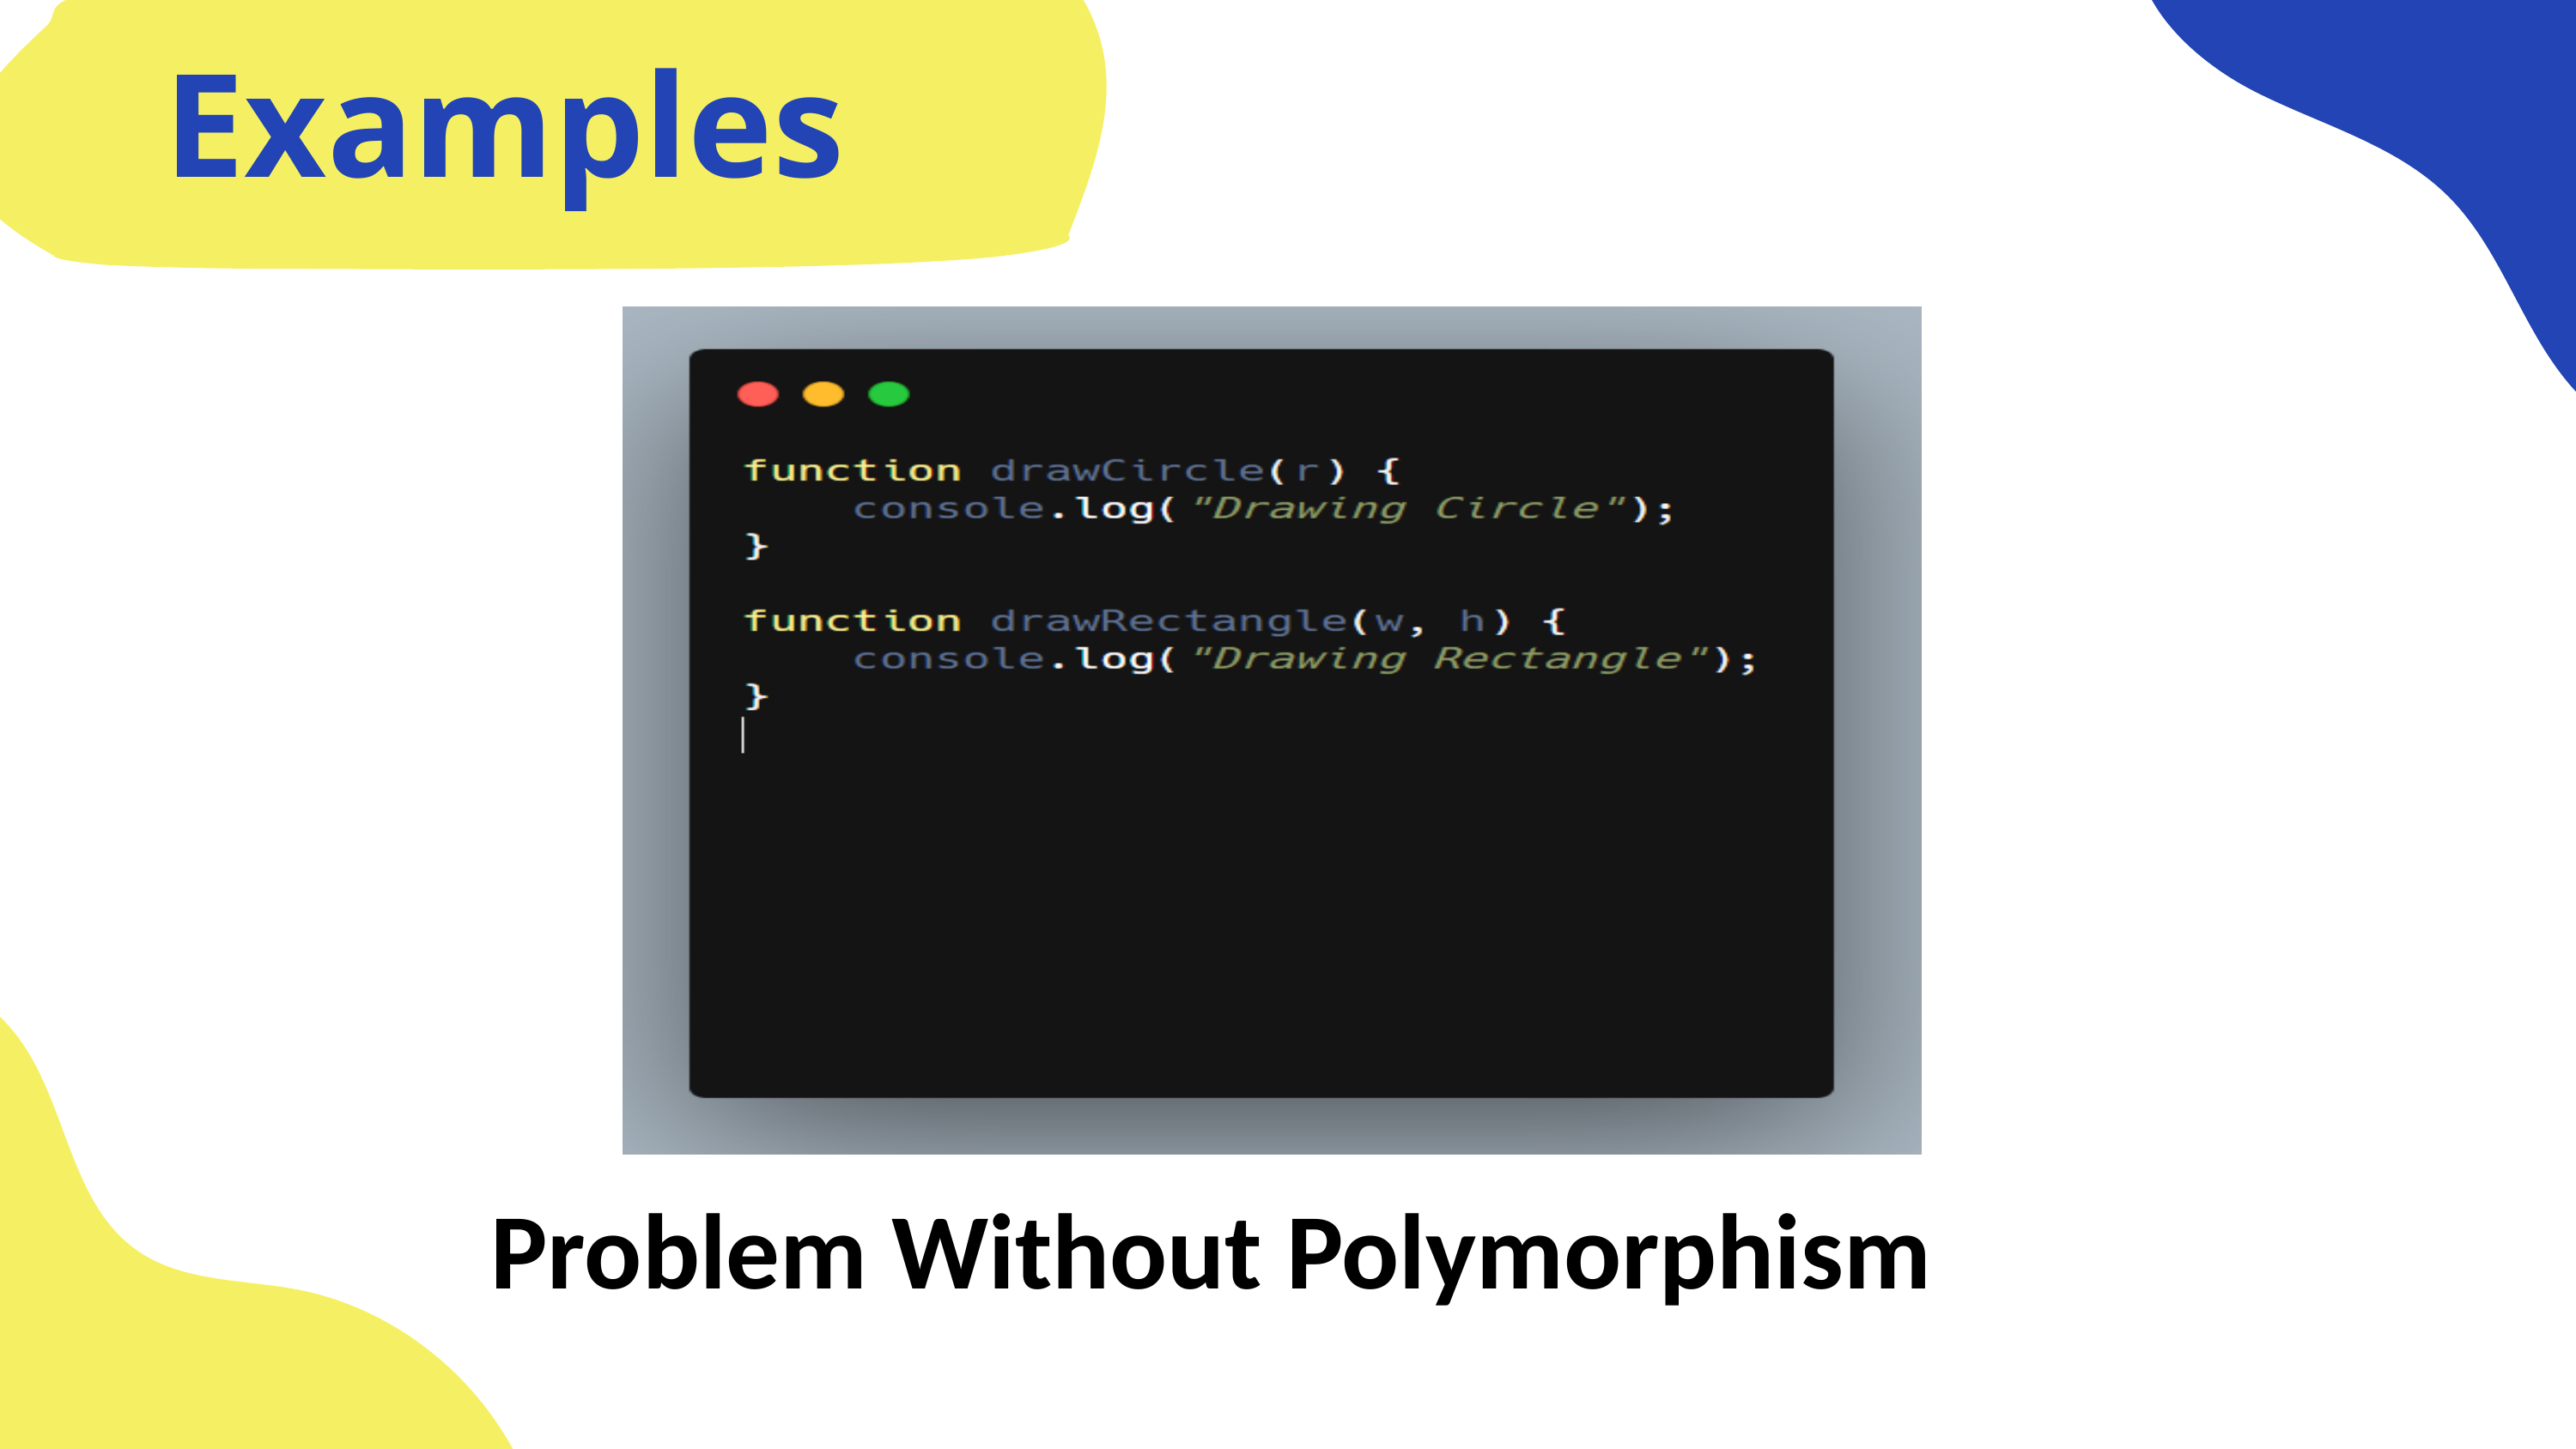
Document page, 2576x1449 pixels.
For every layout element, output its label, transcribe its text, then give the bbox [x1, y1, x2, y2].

picture [623, 306, 1922, 1155]
text_box Examples [0, 5, 1048, 196]
text_box [0, 914, 545, 1449]
text_box [0, 0, 1186, 274]
text_box [2140, 0, 2576, 495]
text_box Problem Without Polymorphism [429, 1175, 2384, 1319]
